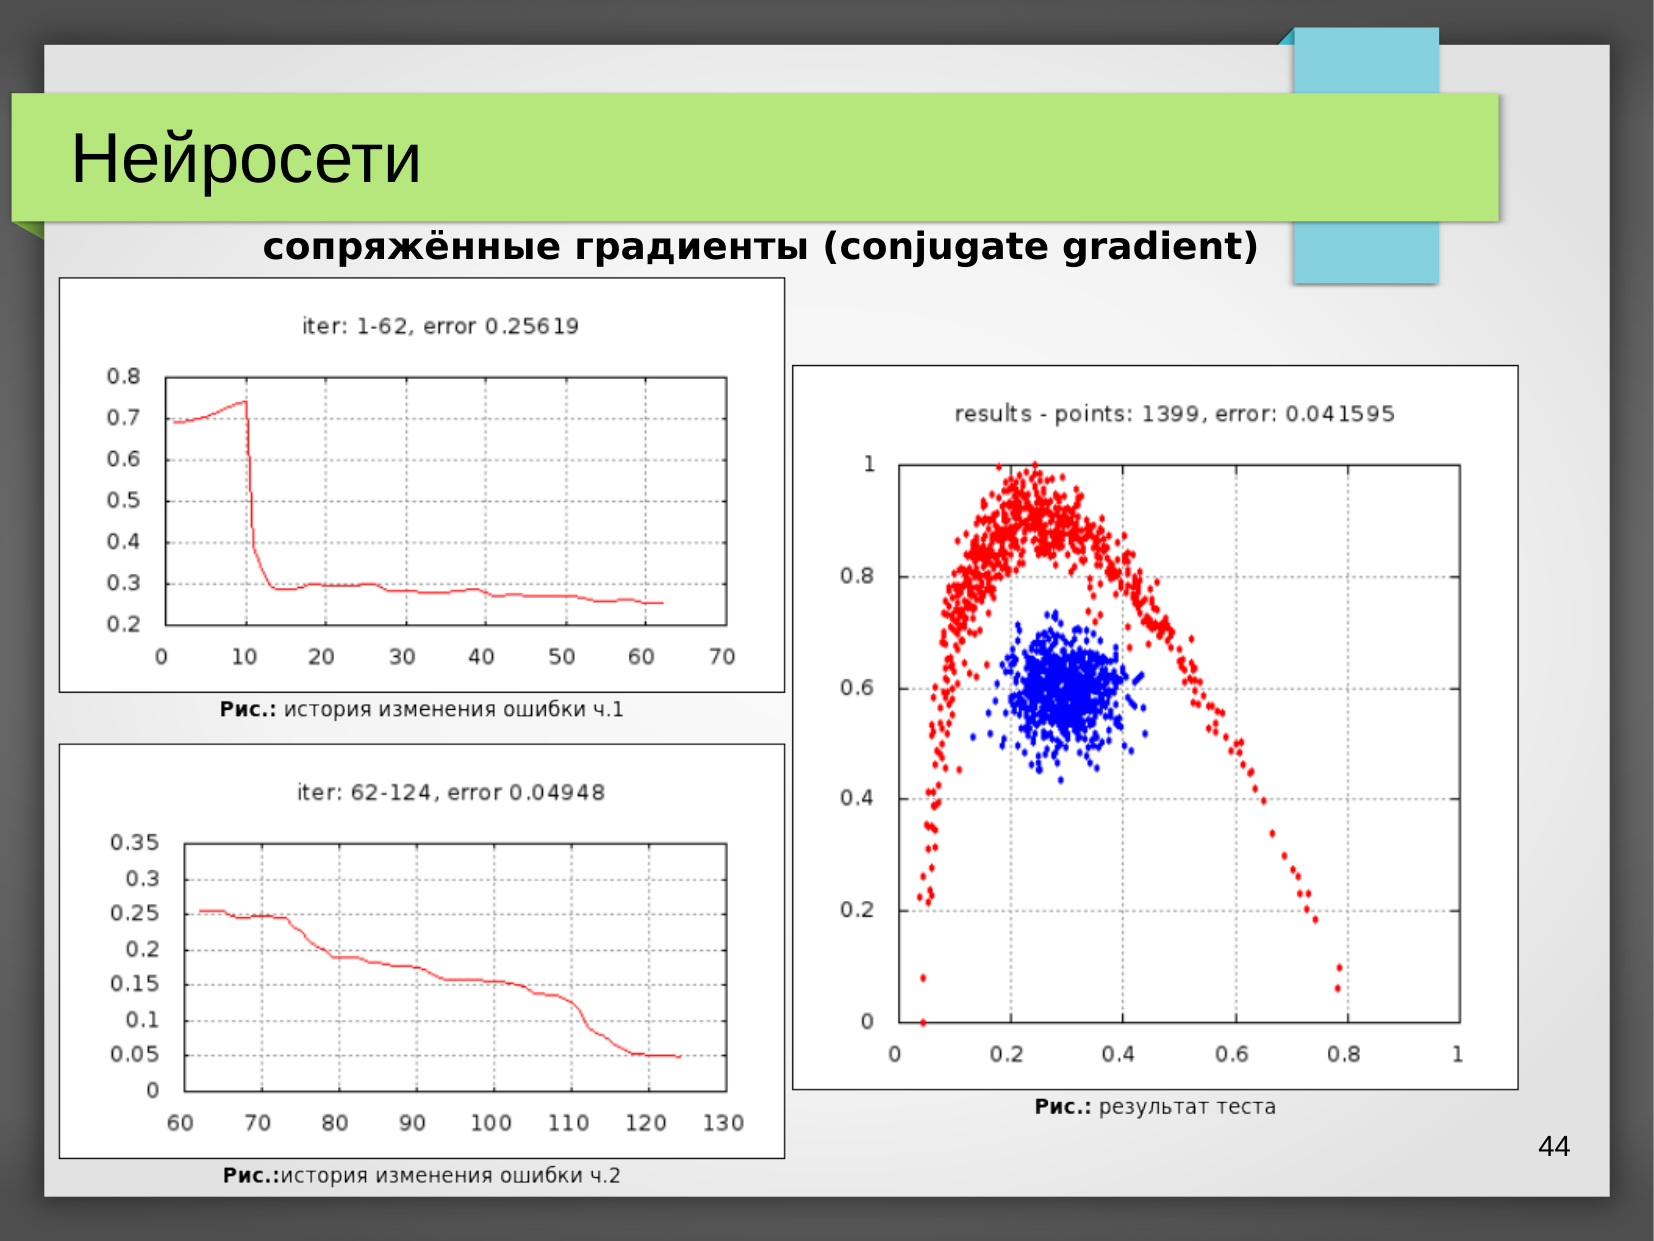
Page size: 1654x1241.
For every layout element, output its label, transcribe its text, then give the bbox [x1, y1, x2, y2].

title Нейросети [70, 118, 1205, 199]
picture [0, 0, 1654, 1241]
text_box сопряжённые градиенты (conjugate gradient) [248, 217, 1276, 276]
